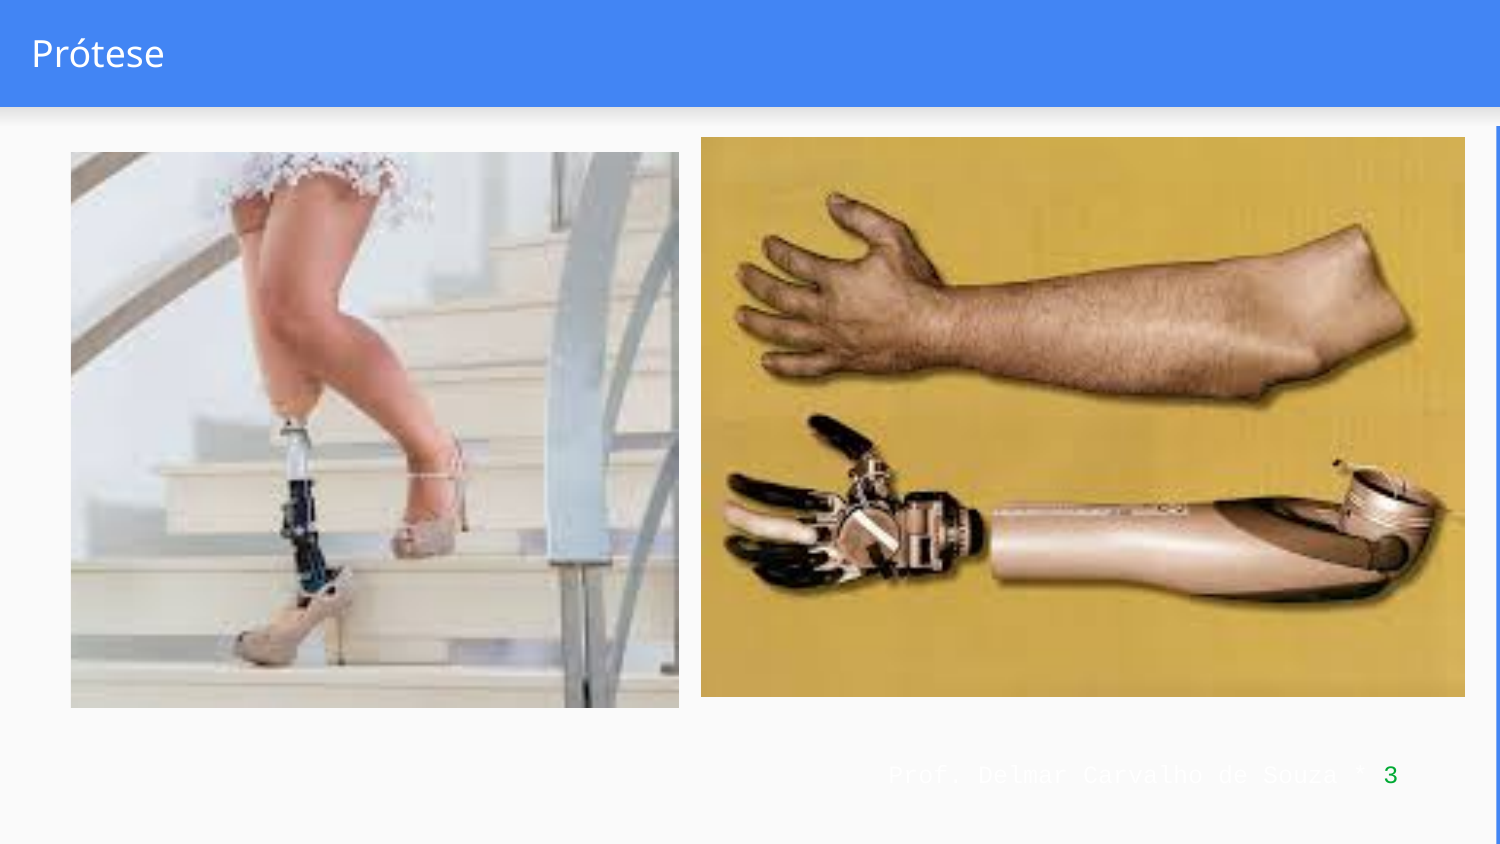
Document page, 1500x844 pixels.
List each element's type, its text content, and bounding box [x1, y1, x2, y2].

picture [701, 137, 1465, 697]
picture [70, 152, 679, 708]
text_box Ortese de reciprocação RECIPROCATION GAIT ORTHOSES (RGO) [40, 152, 615, 780]
title Prótese [16, 2, 1464, 102]
